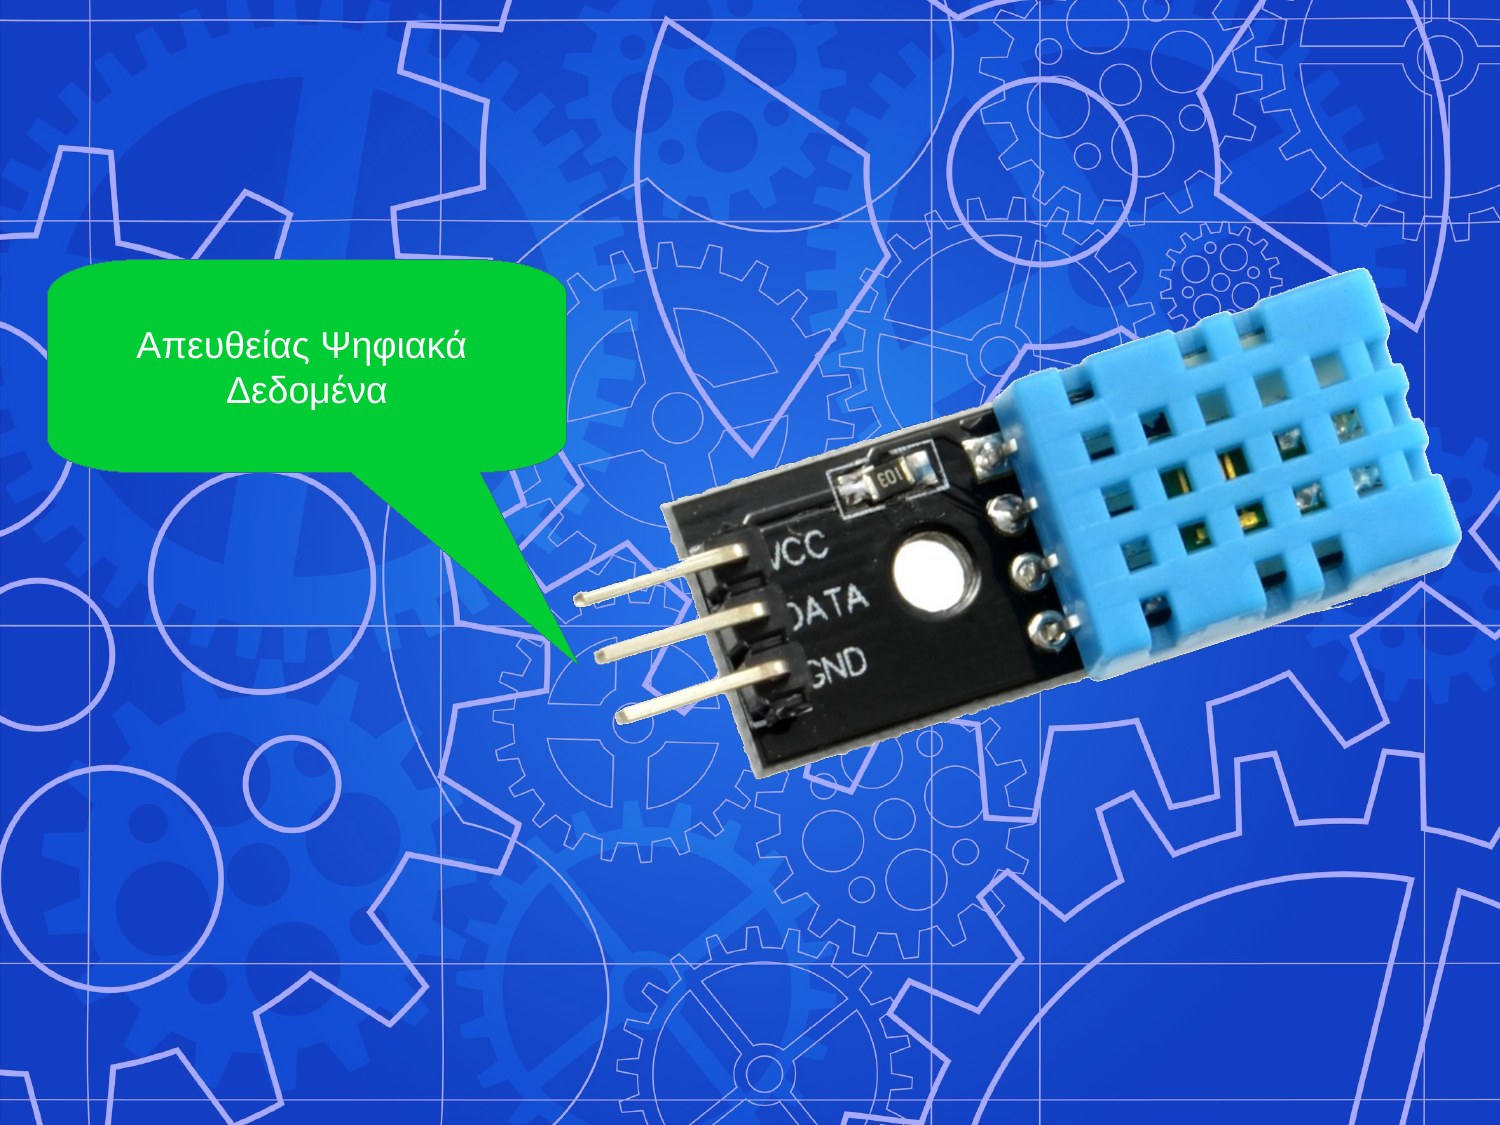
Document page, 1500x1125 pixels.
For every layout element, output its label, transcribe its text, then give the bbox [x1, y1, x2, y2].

text_box Απευθείας Ψηφιακά Δεδομένα [47, 259, 580, 667]
picture [0, 0, 1500, 1125]
